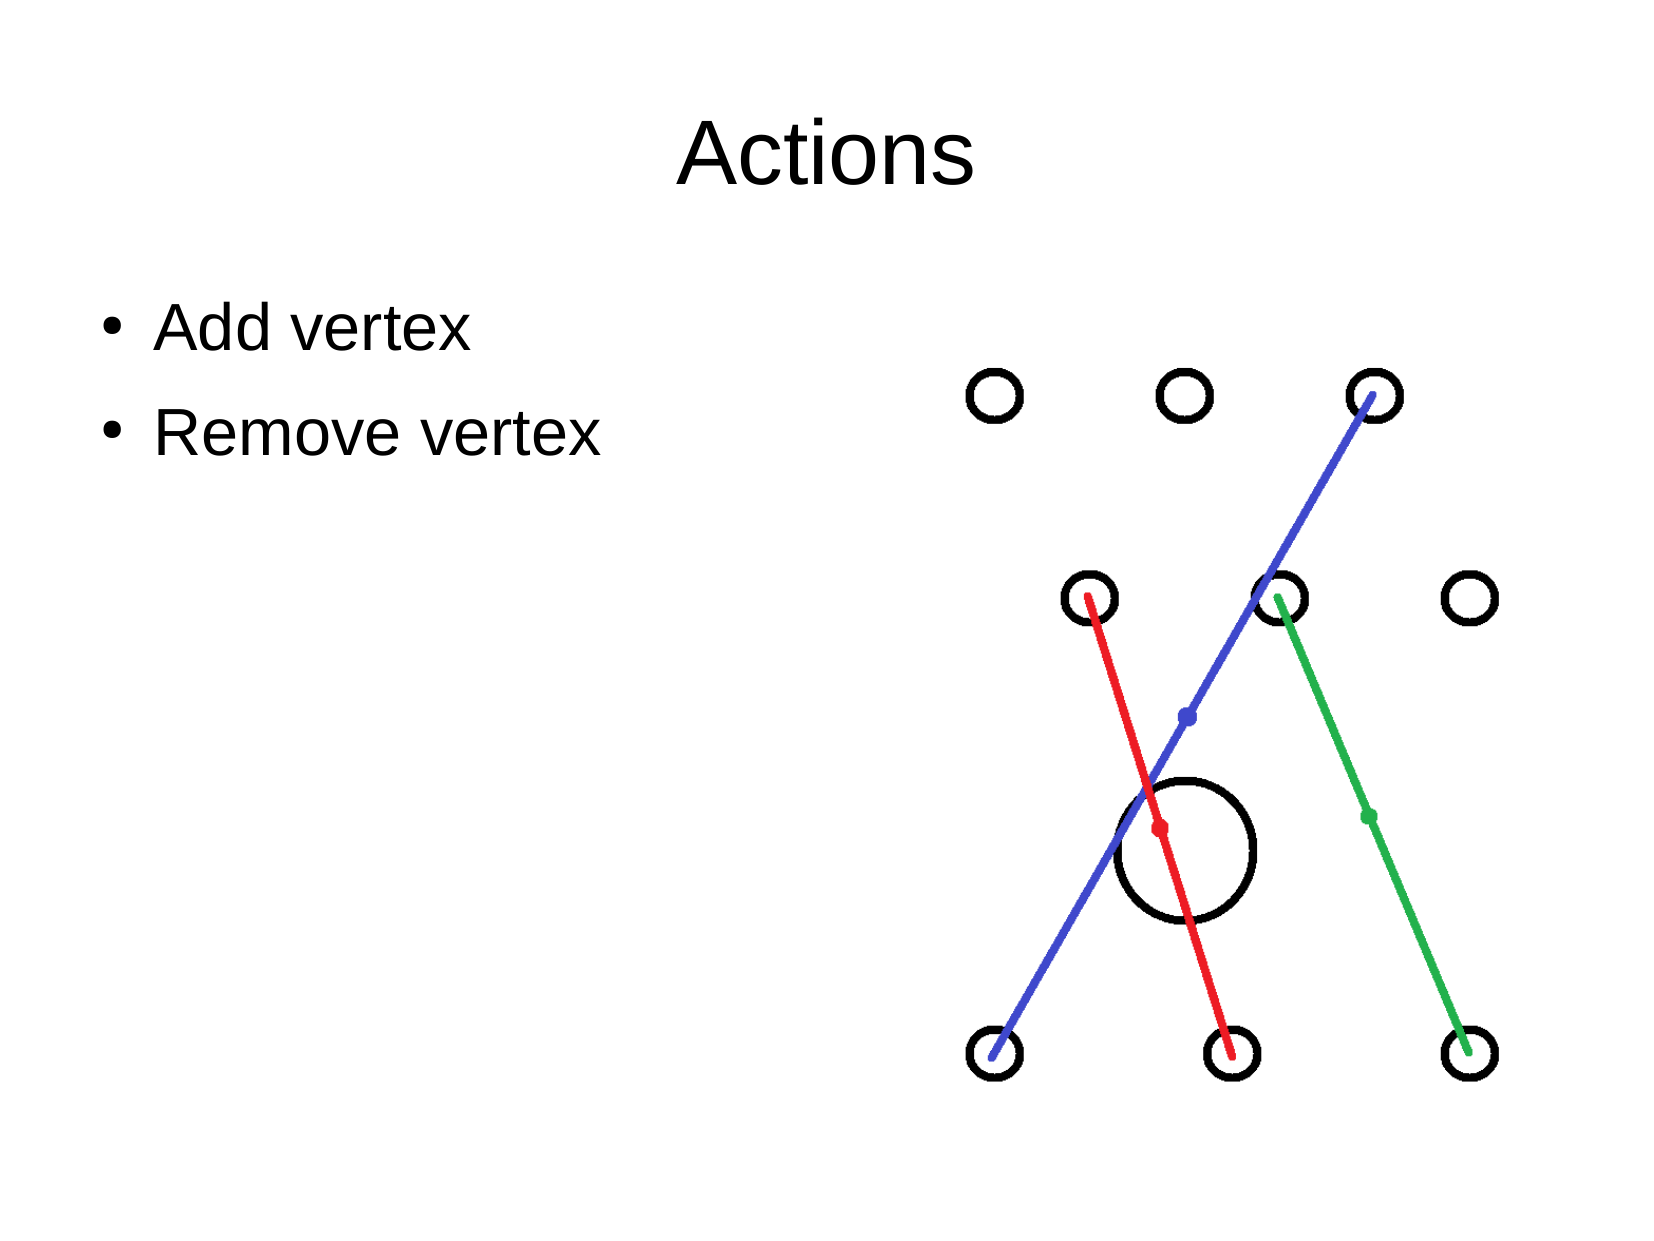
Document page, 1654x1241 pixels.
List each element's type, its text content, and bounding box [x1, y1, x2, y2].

list Add vertex Remove vertex [82, 290, 809, 1109]
title Actions [82, 49, 1571, 257]
picture [896, 290, 1520, 1109]
